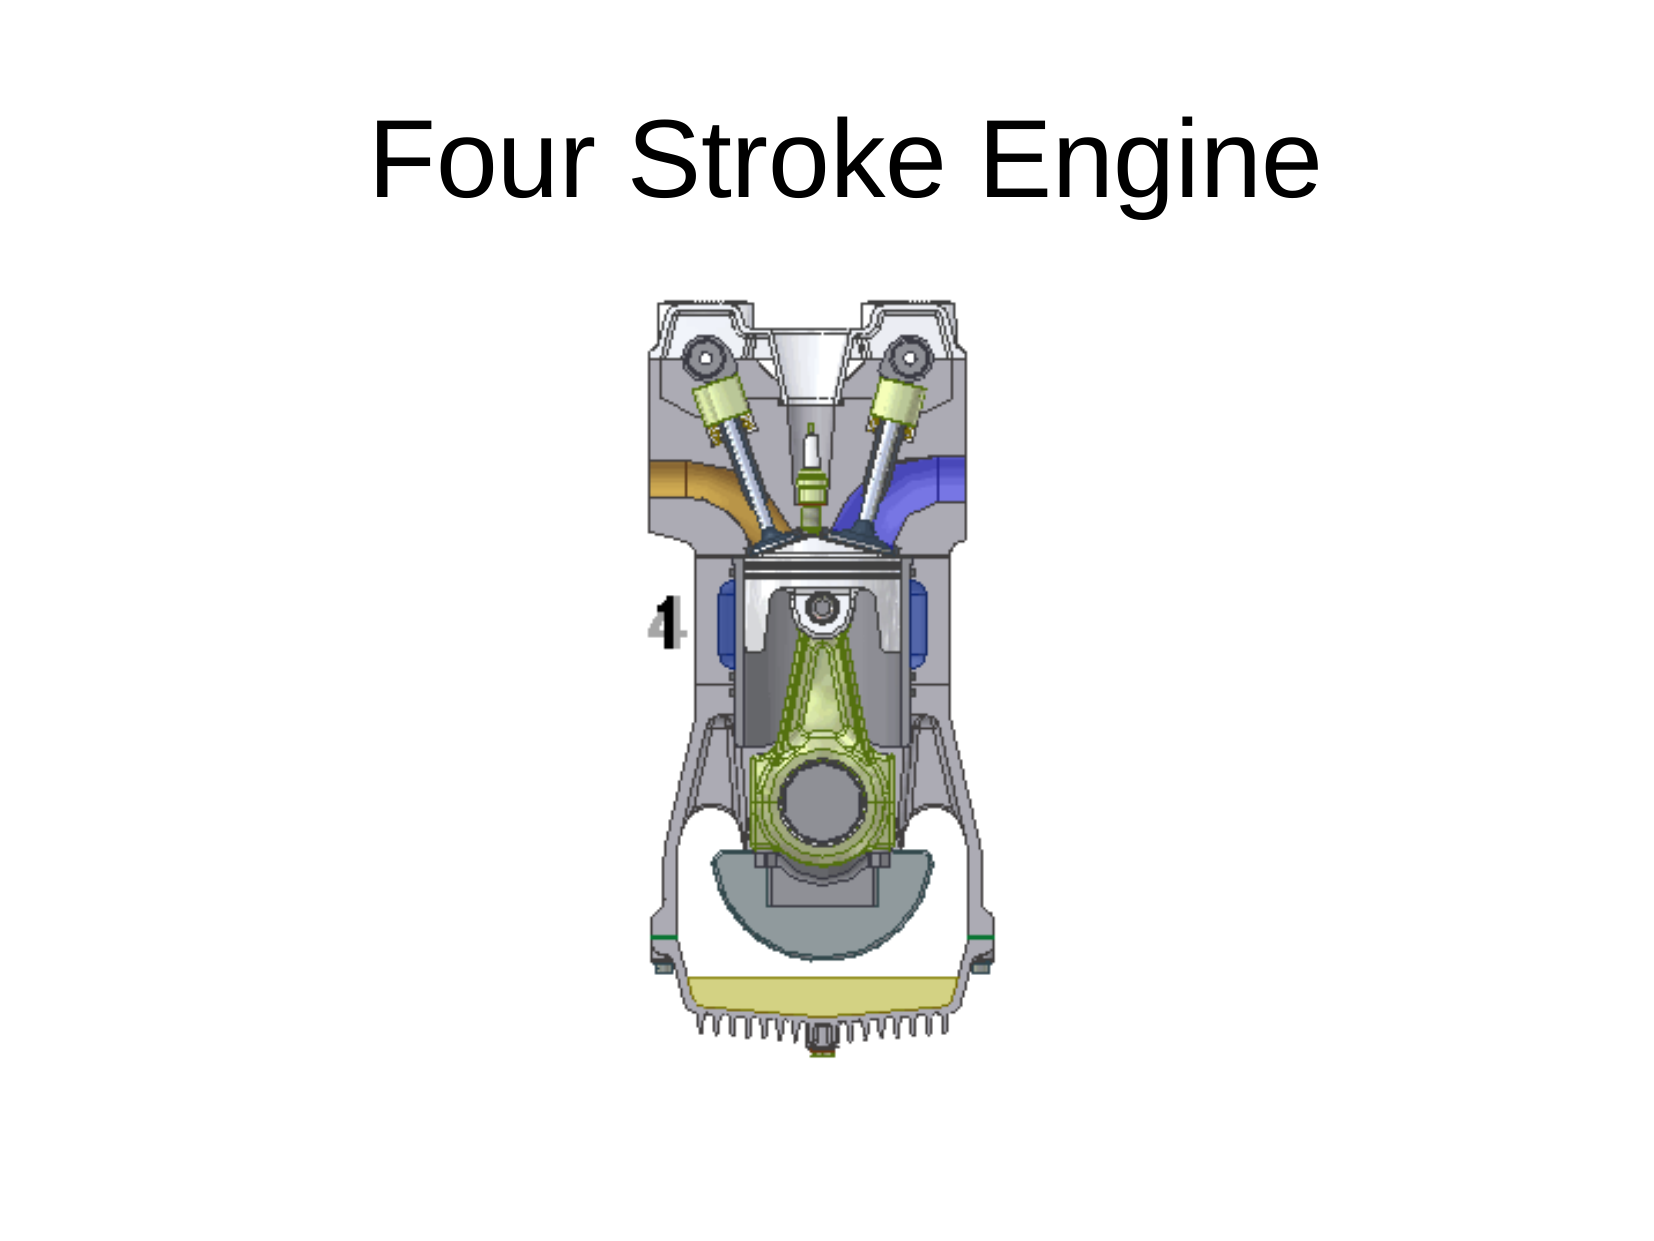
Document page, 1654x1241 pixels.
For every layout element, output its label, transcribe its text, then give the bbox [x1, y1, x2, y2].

picture [644, 294, 1000, 1065]
title Four Stroke Engine [82, 49, 1571, 257]
